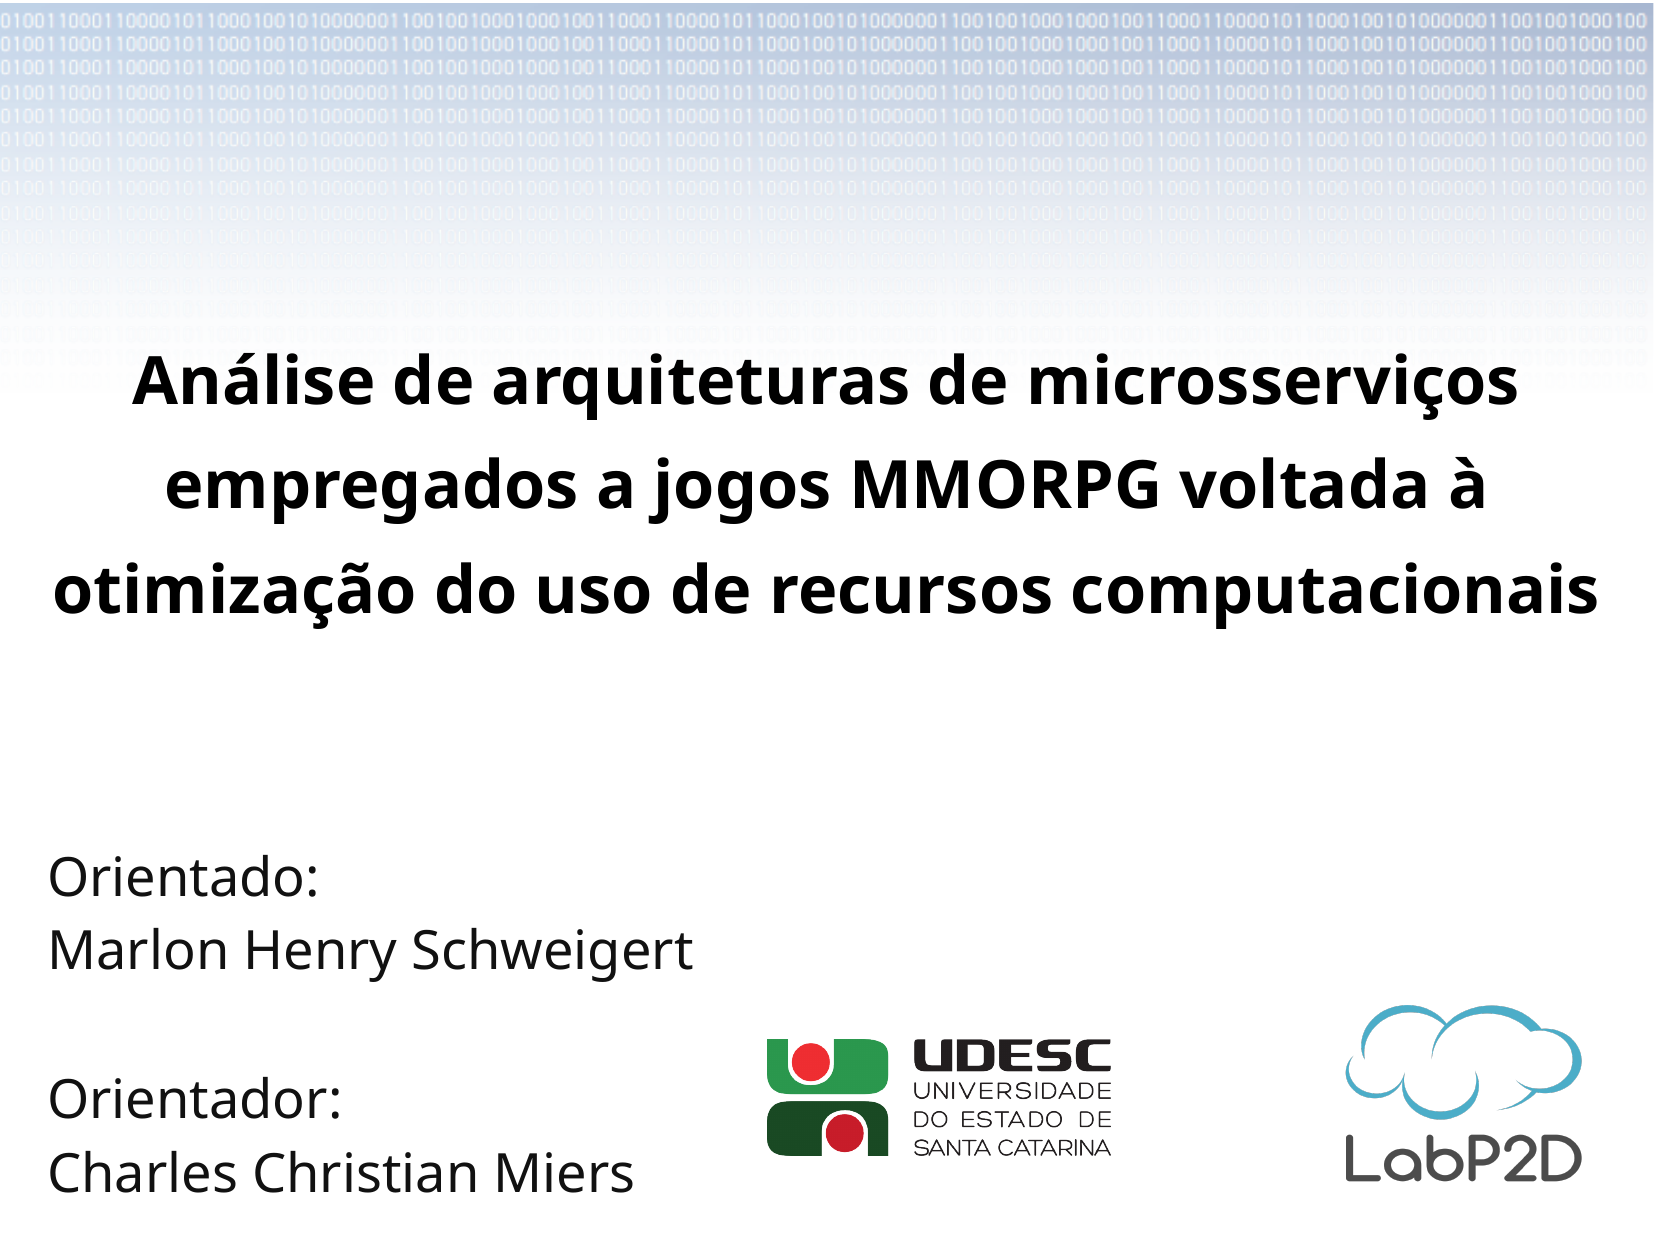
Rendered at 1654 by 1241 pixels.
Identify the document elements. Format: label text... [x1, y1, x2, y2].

picture [767, 1039, 1111, 1156]
title Análise de arquiteturas de microsserviços empregados a jogos MMORPG voltada à otimização do uso de recursos computacionais [23, 204, 1630, 748]
picture [1332, 993, 1595, 1193]
subtitle Orientado: Marlon Henry Schweigert Orientador: Charles Christian Miers [47, 875, 827, 1241]
picture [0, 3, 1654, 399]
